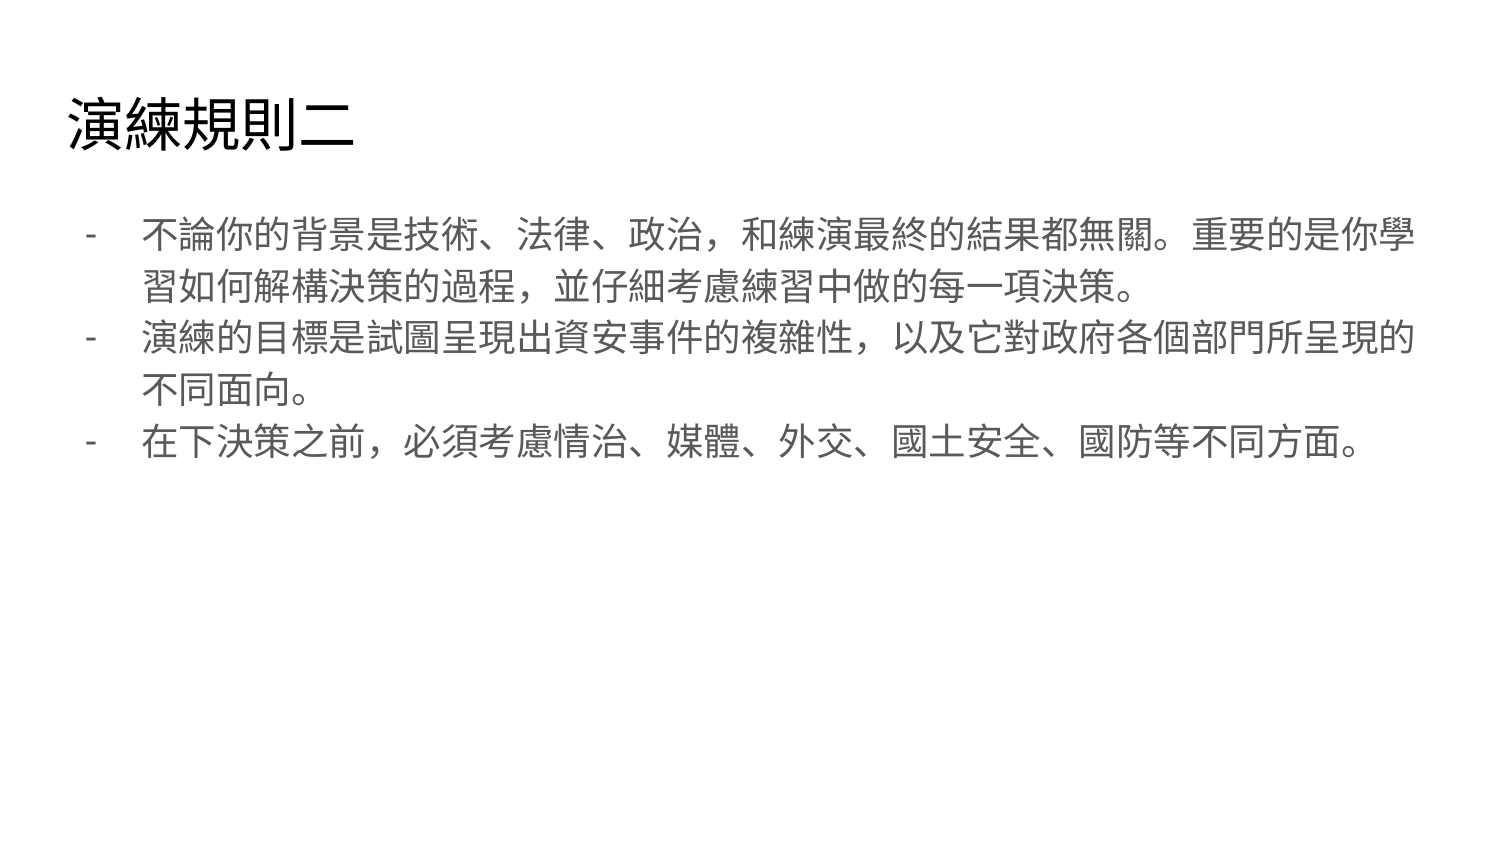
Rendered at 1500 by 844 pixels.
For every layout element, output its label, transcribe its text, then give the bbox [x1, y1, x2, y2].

title 演練規則二 [51, 72, 1449, 167]
list 不論你的背景是技術、法律、政治，和練演最終的結果都無關。重要的是你學習如何解構決策的過程，並仔細考慮練習中做的每一項決策。 演練的目標是試圖呈現出資安事件的複雜性，以及它對政府各個部門所呈現的不同面向。 在下決策之前，必須考慮情治、媒體、外交、國土安全、國防等不同方面。 [51, 189, 1449, 750]
